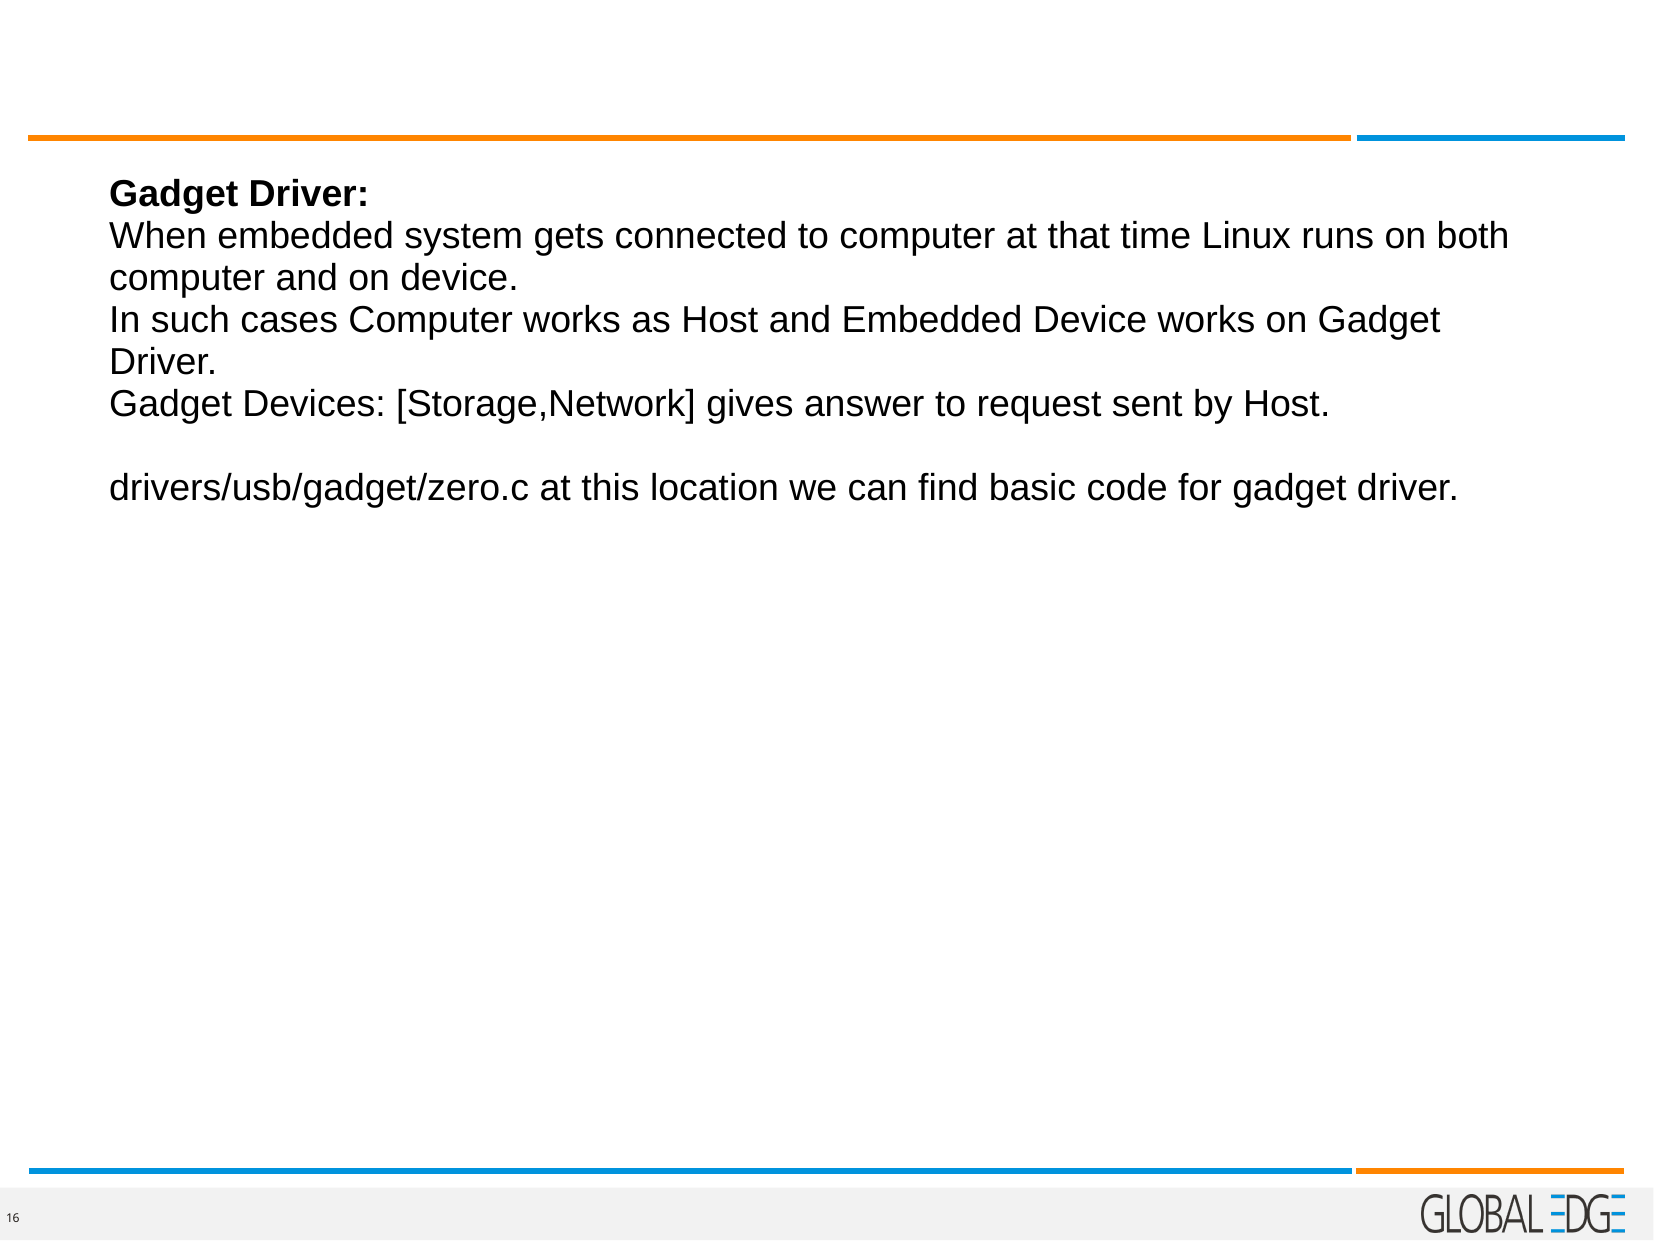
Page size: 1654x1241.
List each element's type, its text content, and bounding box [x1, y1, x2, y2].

picture [1421, 1194, 1625, 1233]
text_box Gadget Driver: When embedded system gets connected to computer at that time Linux runs on both computer and on device. In such cases Computer works as Host and Embedded Device works on Gadget Driver. Gadget Devices: [Storage,Network] gives answer to request sent by Host. drivers/usb/gadget/zero.c at this location we can find basic code for gadget driver. [94, 165, 1536, 727]
